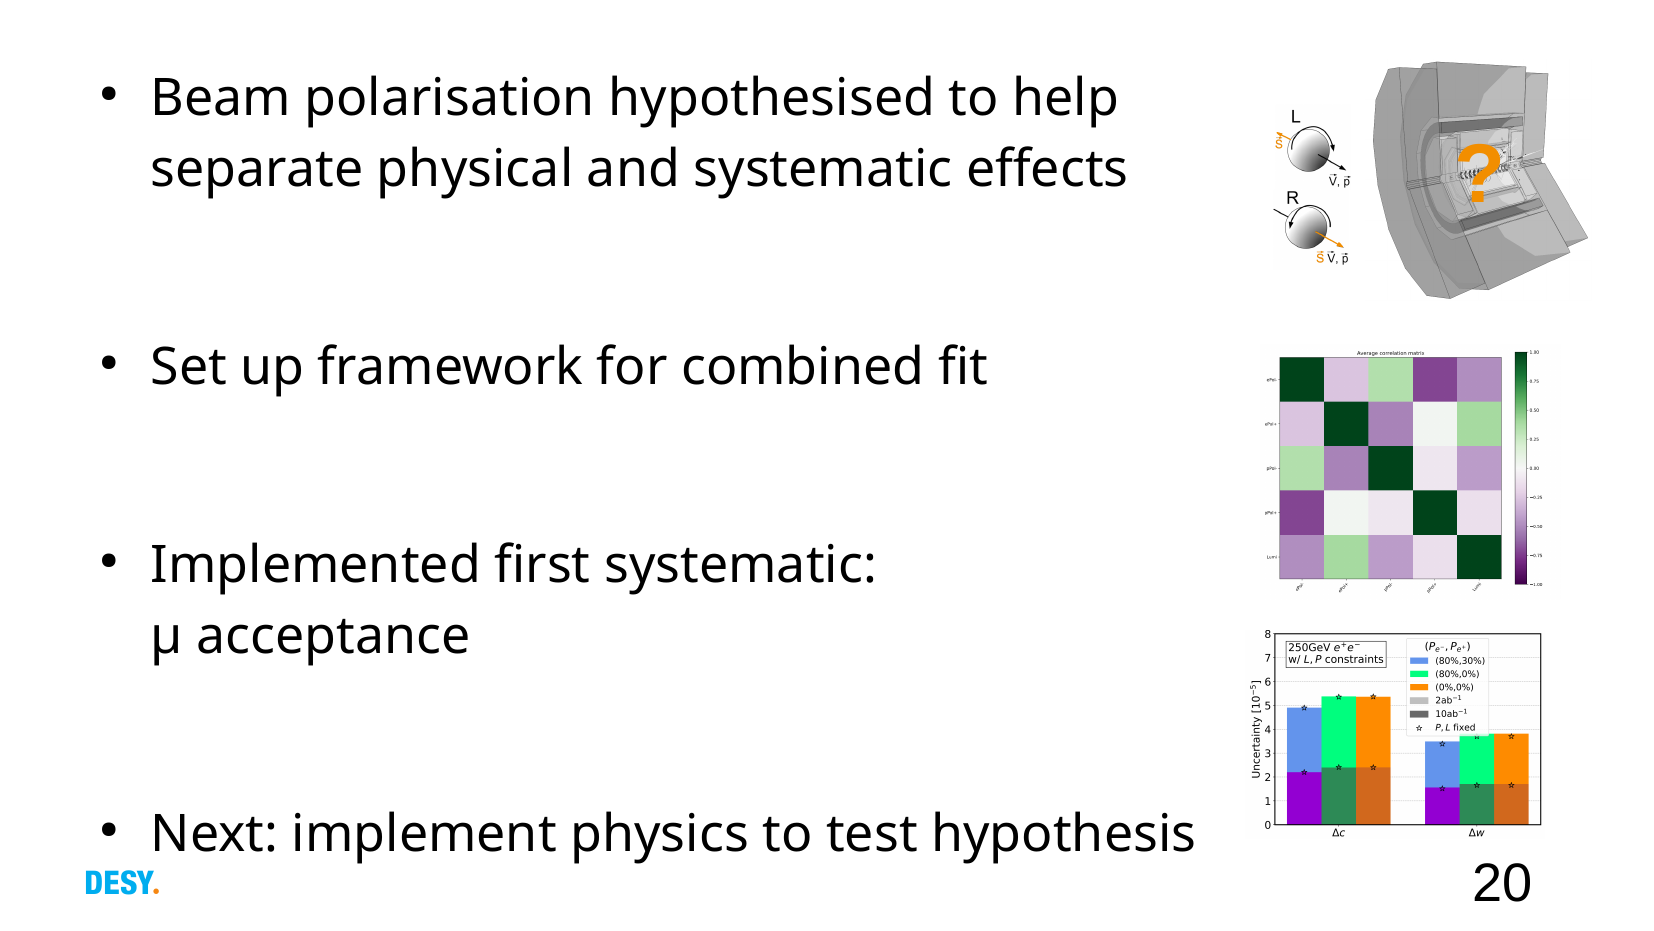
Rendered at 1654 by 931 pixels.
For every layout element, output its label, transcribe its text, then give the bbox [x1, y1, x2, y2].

picture [1260, 344, 1561, 601]
picture [1245, 630, 1546, 839]
text_box ? [1440, 120, 1521, 236]
picture [1273, 104, 1351, 270]
list Beam polarisation hypothesised to help separate physical and systematic effects Set up framework for combined fit Implemented first systematic: μ acceptance Next: implement physics to test hypothesis [82, 60, 1571, 871]
picture [1365, 60, 1592, 301]
